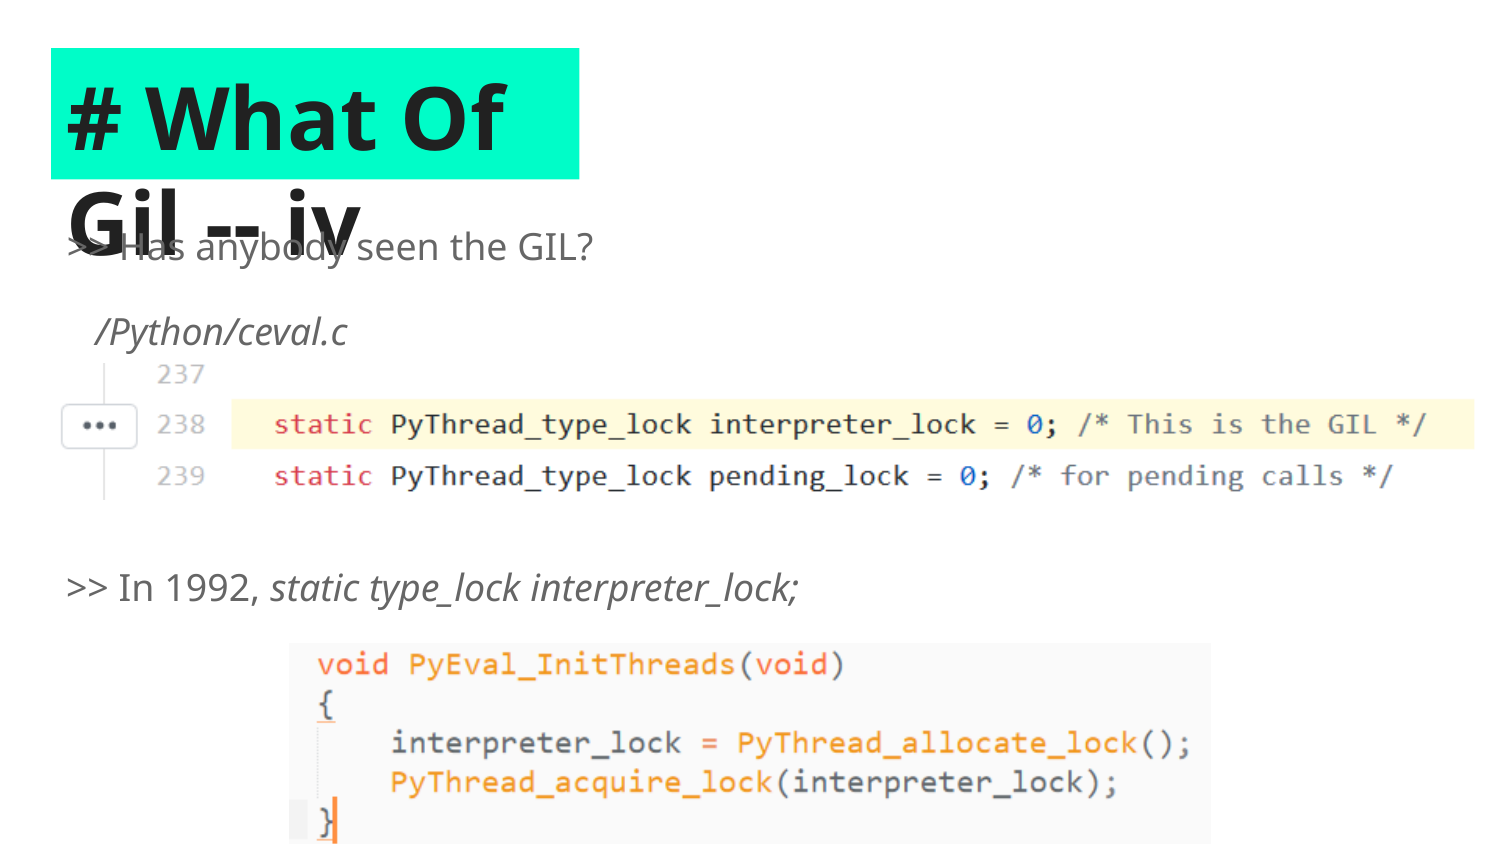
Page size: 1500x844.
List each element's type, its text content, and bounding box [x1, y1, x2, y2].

list >> Has anybody seen the GIL? /Python/ceval.c >> In 1992, static type_lock interpreter_lock; [51, 201, 1449, 363]
picture [41, 363, 1475, 500]
picture [289, 643, 1211, 844]
list >> Has anybody seen the GIL? /Python/ceval.c >> In 1992, static type_lock interpreter_lock; [51, 500, 1449, 750]
title # What Of Gil -- iv [51, 48, 580, 180]
